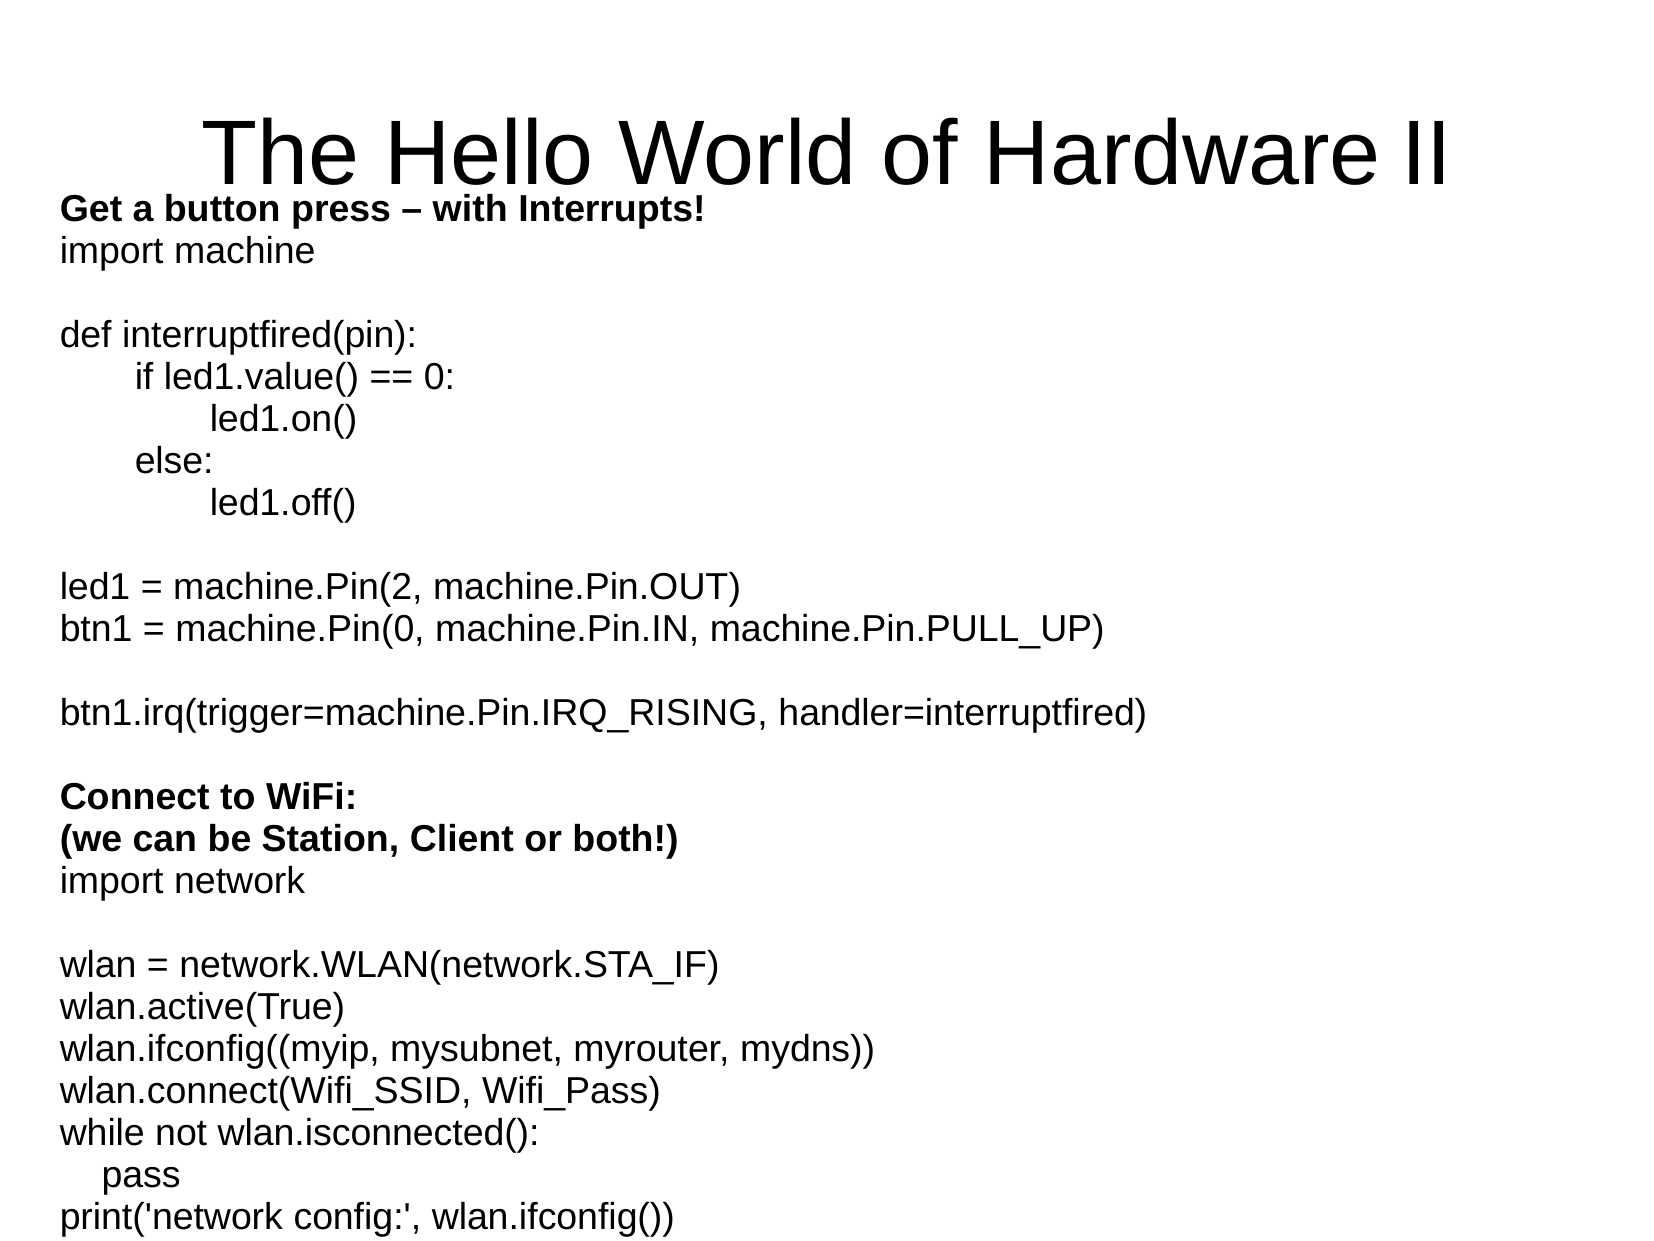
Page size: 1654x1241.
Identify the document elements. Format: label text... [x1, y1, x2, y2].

text_box Get a button press – with Interrupts! import machine def interruptfired(pin): if led1.value() == 0: led1.on() else: led1.off() led1 = machine.Pin(2, machine.Pin.OUT) btn1 = machine.Pin(0, machine.Pin.IN, machine.Pin.PULL_UP) btn1.irq(trigger=machine.Pin.IRQ_RISING, handler=interruptfired) Connect to WiFi: (we can be Station, Client or both!) import network wlan = network.WLAN(network.STA_IF) wlan.active(True) wlan.ifconfig((myip, mysubnet, myrouter, mydns)) wlan.connect(Wifi_SSID, Wifi_Pass) while not wlan.isconnected(): pass print('network config:', wlan.ifconfig()) [45, 180, 1621, 1241]
title The Hello World of Hardware II [82, 49, 1571, 180]
